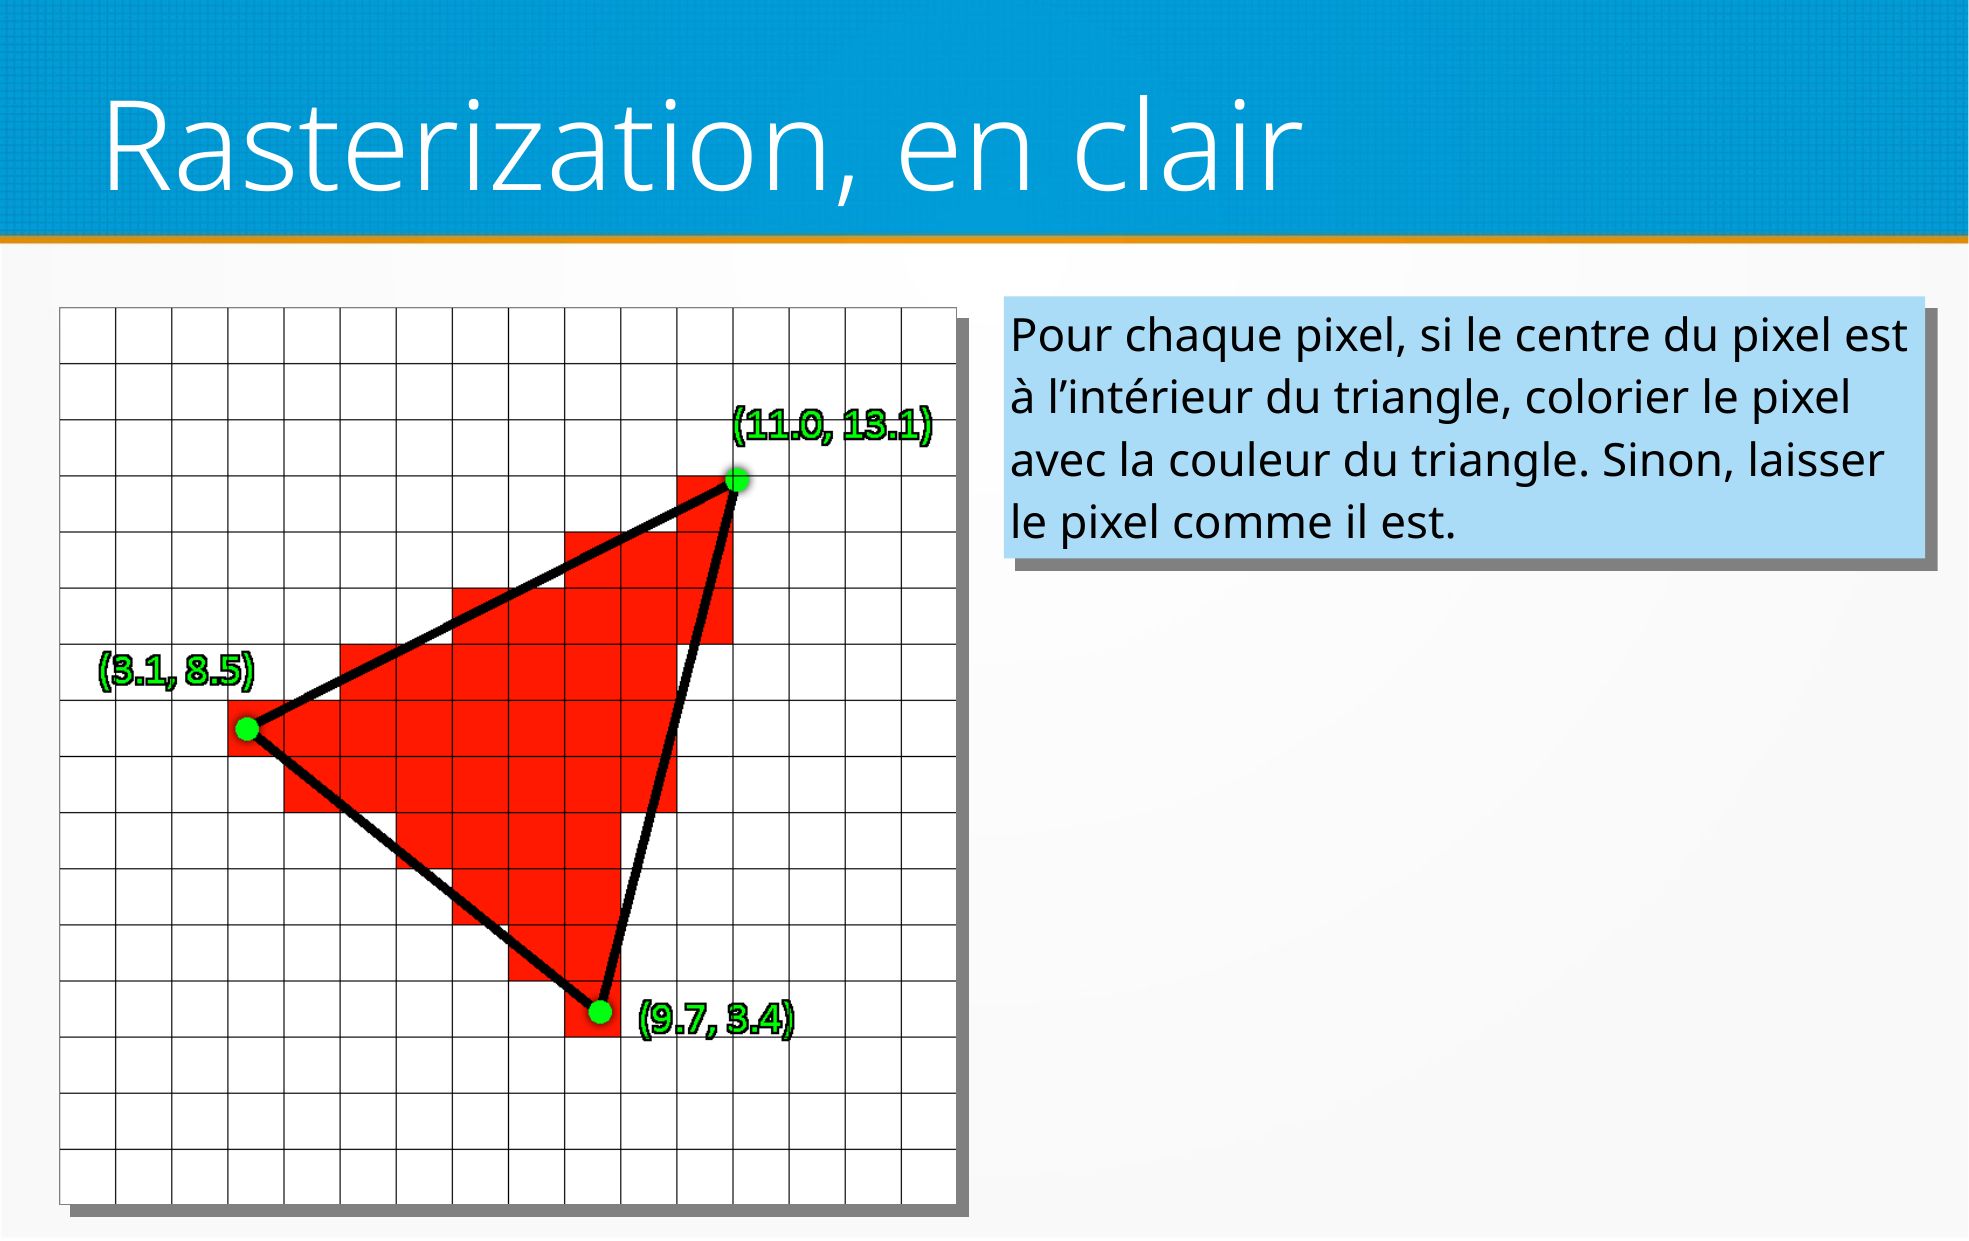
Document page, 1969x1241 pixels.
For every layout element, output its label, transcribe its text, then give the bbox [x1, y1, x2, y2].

text_box Pour chaque pixel, si le centre du pixel est à l’intérieur du triangle, colorier le pixel avec la couleur du triangle. Sinon, laisser le pixel comme il est. [1003, 307, 1926, 548]
picture [0, 233, 1969, 1241]
title Rasterization, en clair [98, 19, 1870, 227]
